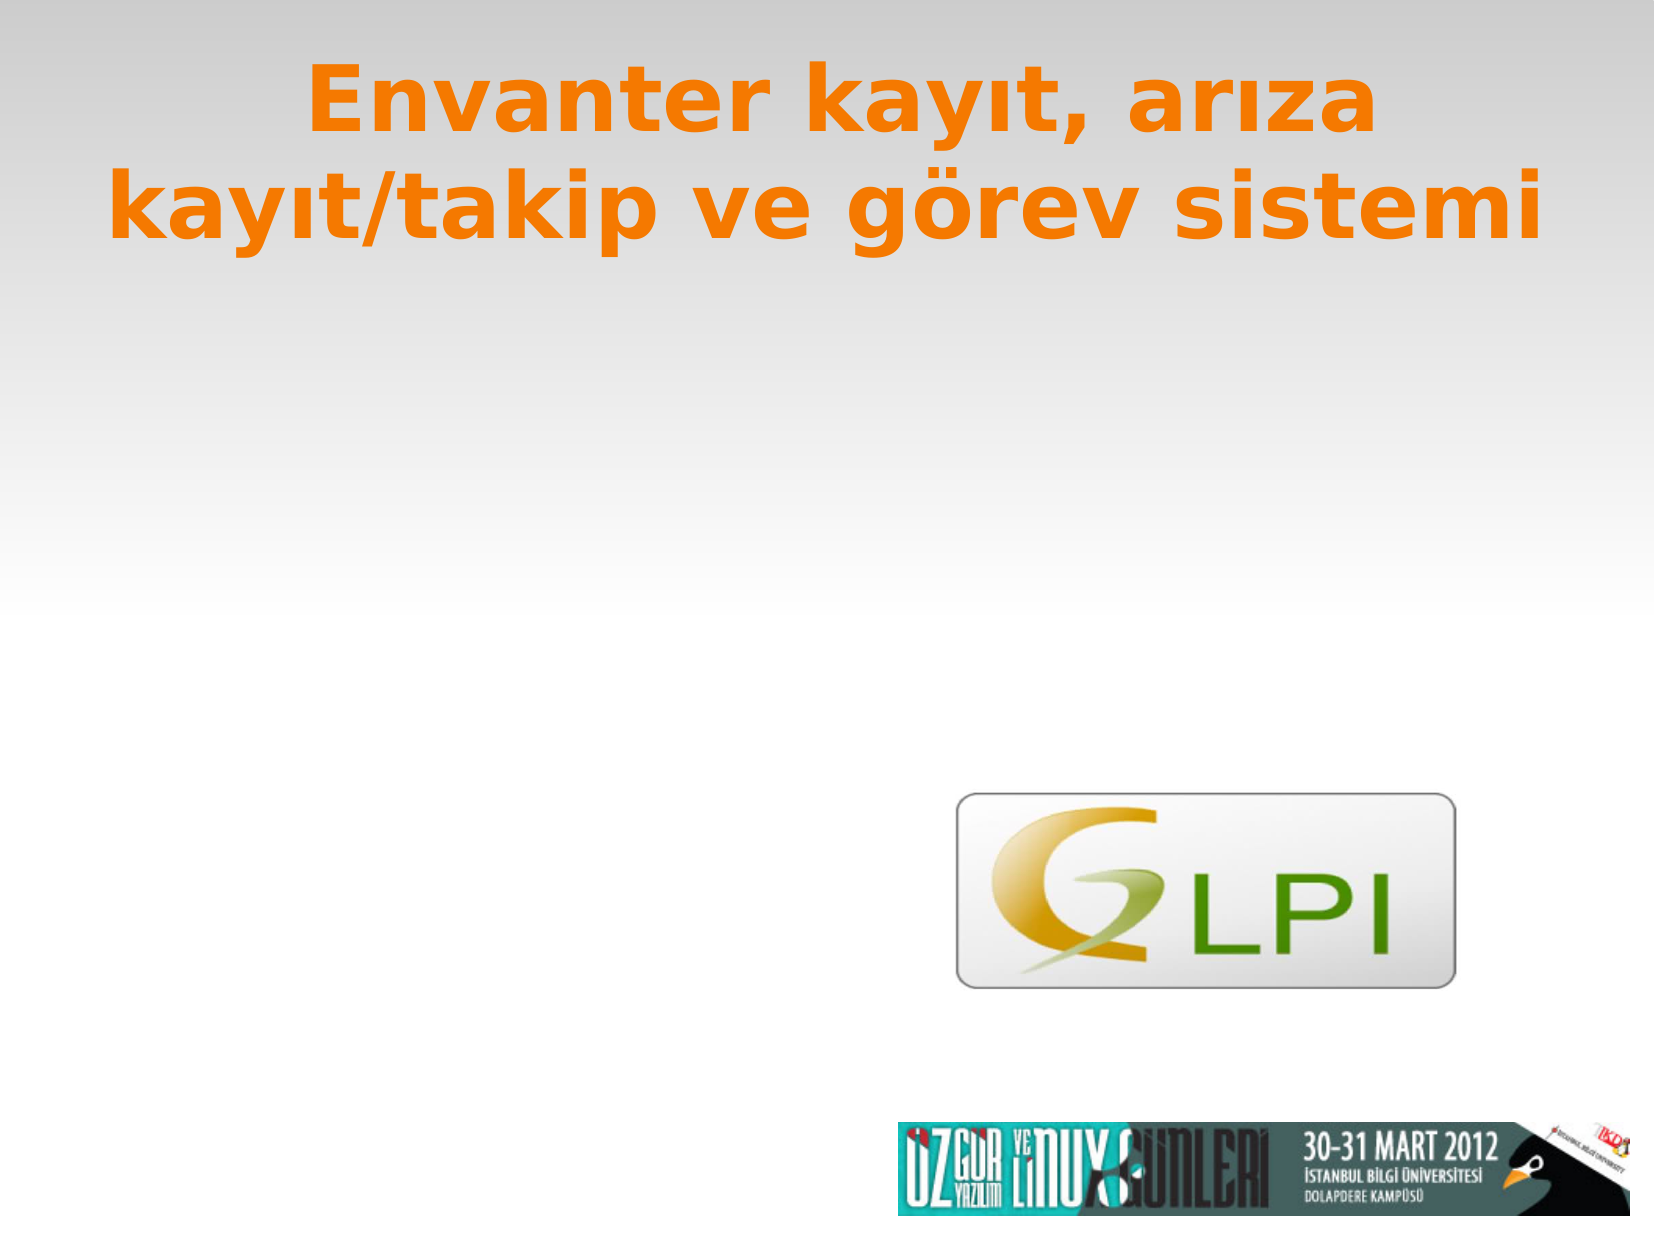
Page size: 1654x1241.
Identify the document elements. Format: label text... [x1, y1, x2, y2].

title Envanter kayıt, arıza kayıt/takip ve görev sistemi [82, 45, 1571, 261]
picture [944, 788, 1624, 993]
picture [898, 1122, 1630, 1216]
